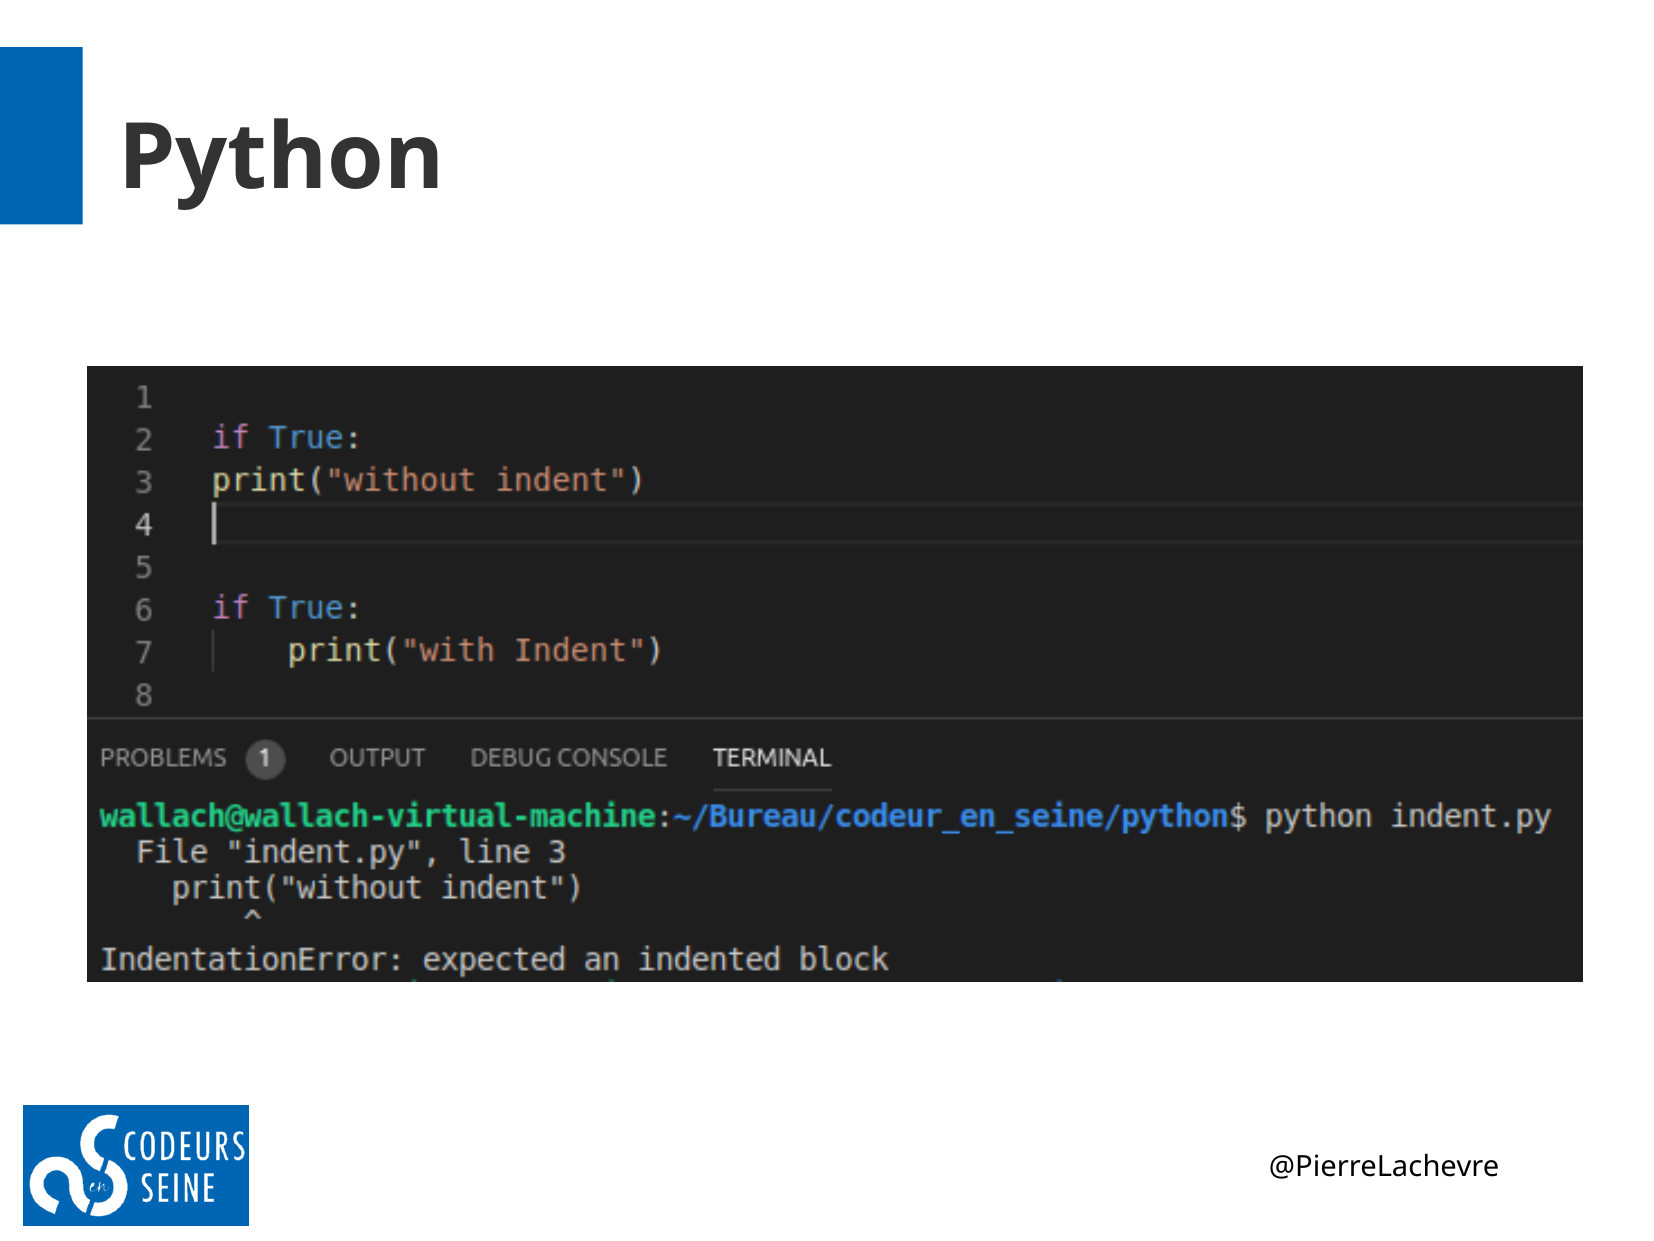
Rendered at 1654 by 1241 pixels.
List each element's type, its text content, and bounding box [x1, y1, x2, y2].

picture [87, 366, 1583, 982]
title Python [118, 49, 1571, 257]
picture [23, 1105, 249, 1226]
